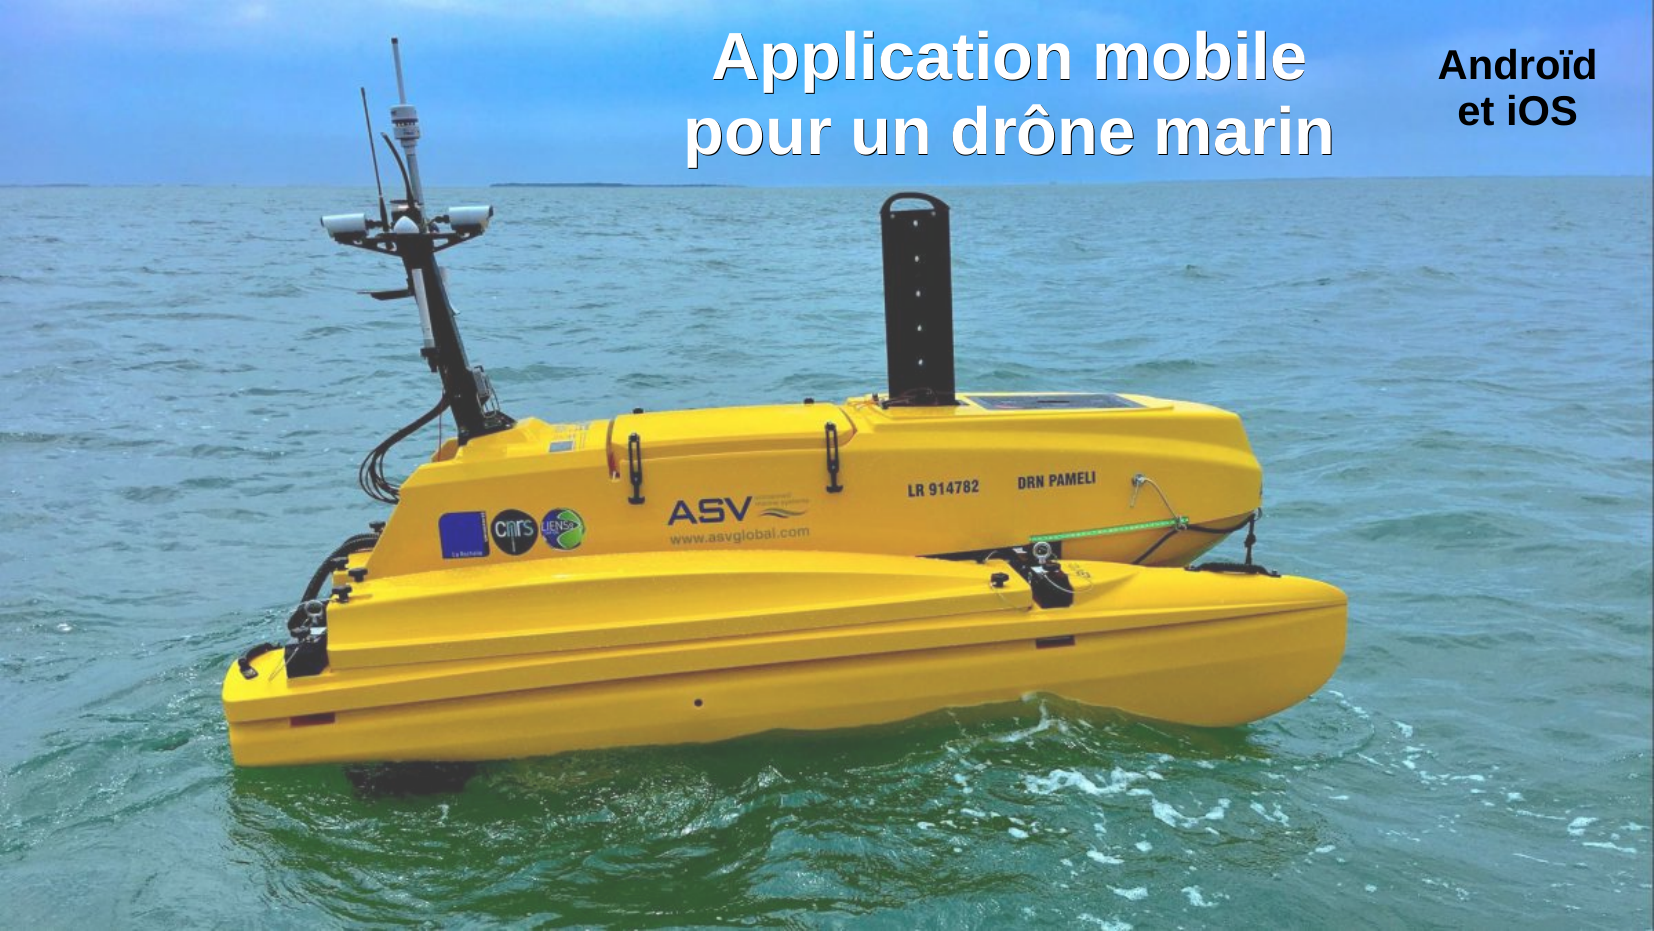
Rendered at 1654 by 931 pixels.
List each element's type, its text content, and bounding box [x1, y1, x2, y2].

text_box Application mobile pour un drône marin [649, 11, 1371, 178]
picture [0, 0, 1654, 931]
text_box Androïd et iOS [1405, 33, 1630, 142]
